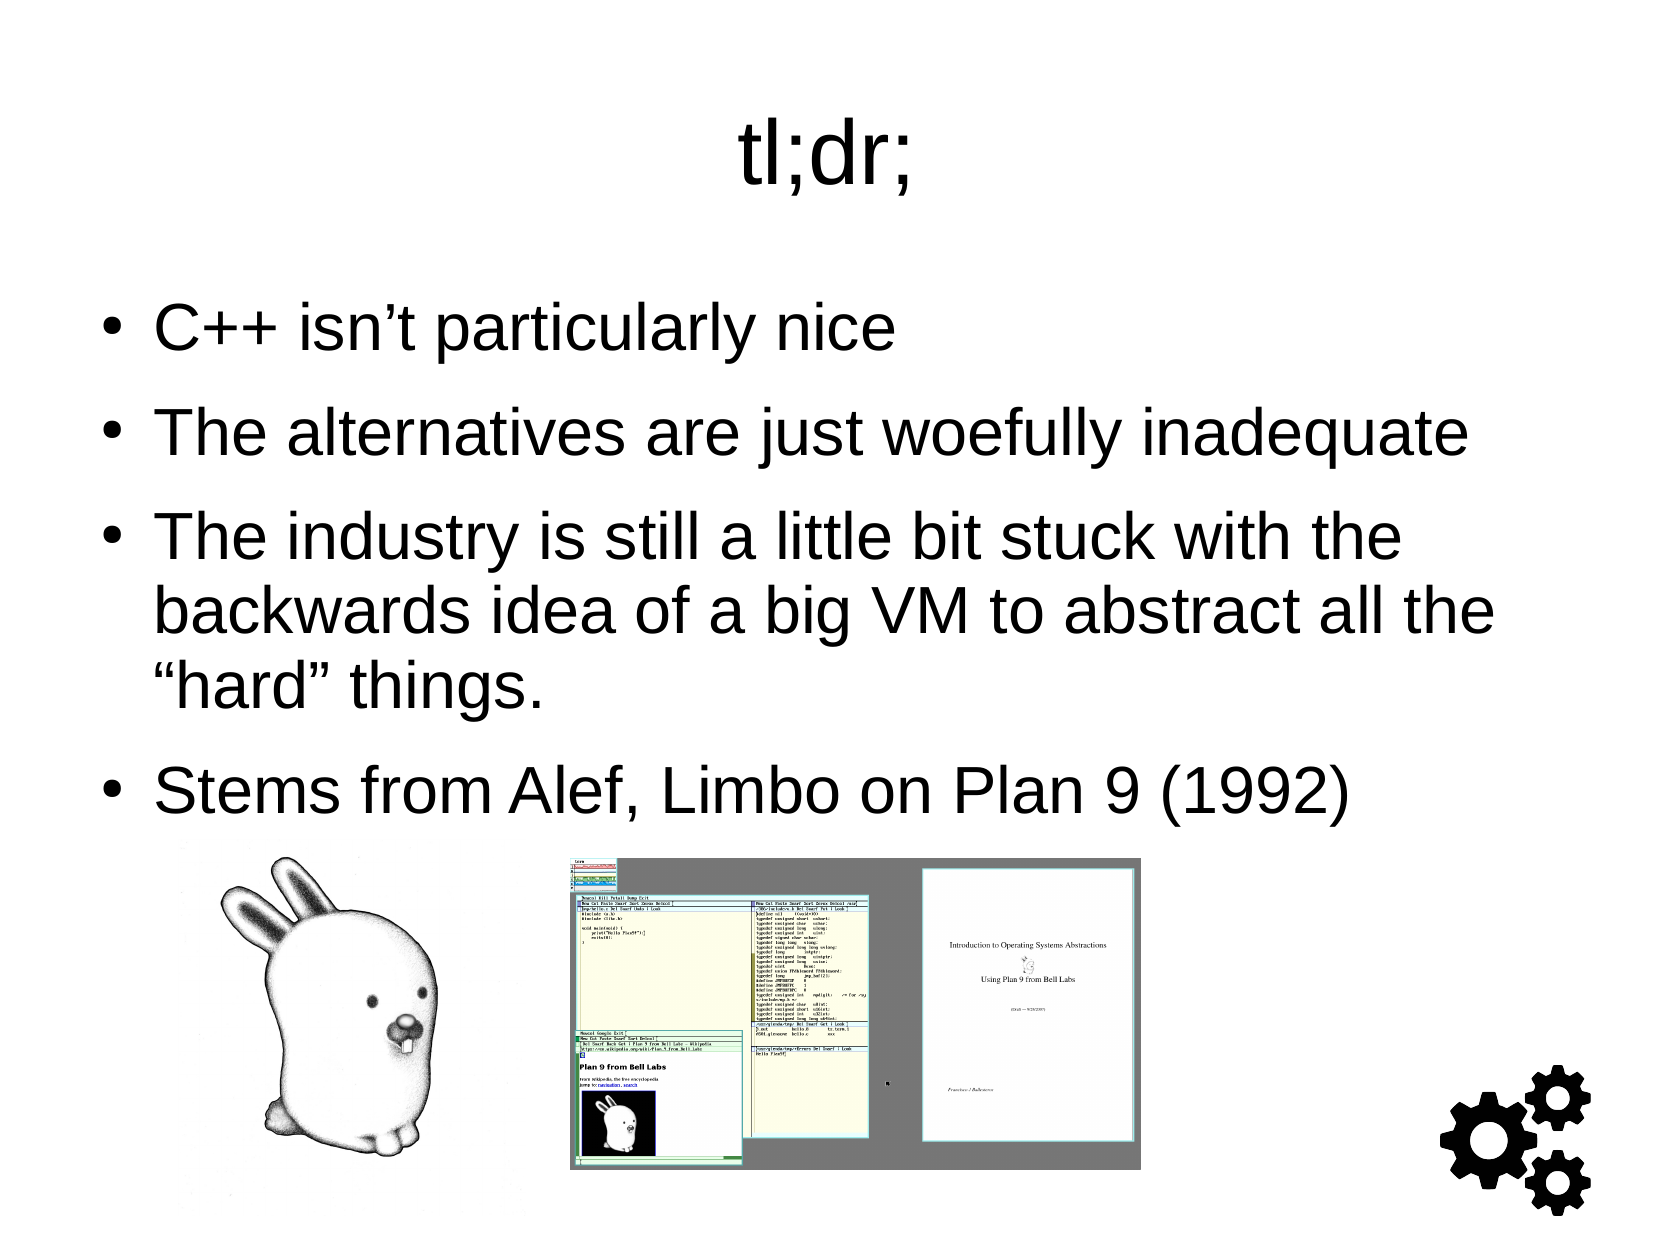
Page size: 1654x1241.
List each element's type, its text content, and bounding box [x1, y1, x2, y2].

picture [1440, 1065, 1591, 1216]
picture [570, 858, 1141, 1171]
title tl;dr; [82, 49, 1571, 257]
list C++ isn’t particularly nice The alternatives are just woefully inadequate The industry is still a little bit stuck with the backwards idea of a big VM to abstract all the “hard” things. Stems from Alef, Limbo on Plan 9 (1992) [82, 290, 1571, 1010]
picture [178, 839, 526, 1216]
